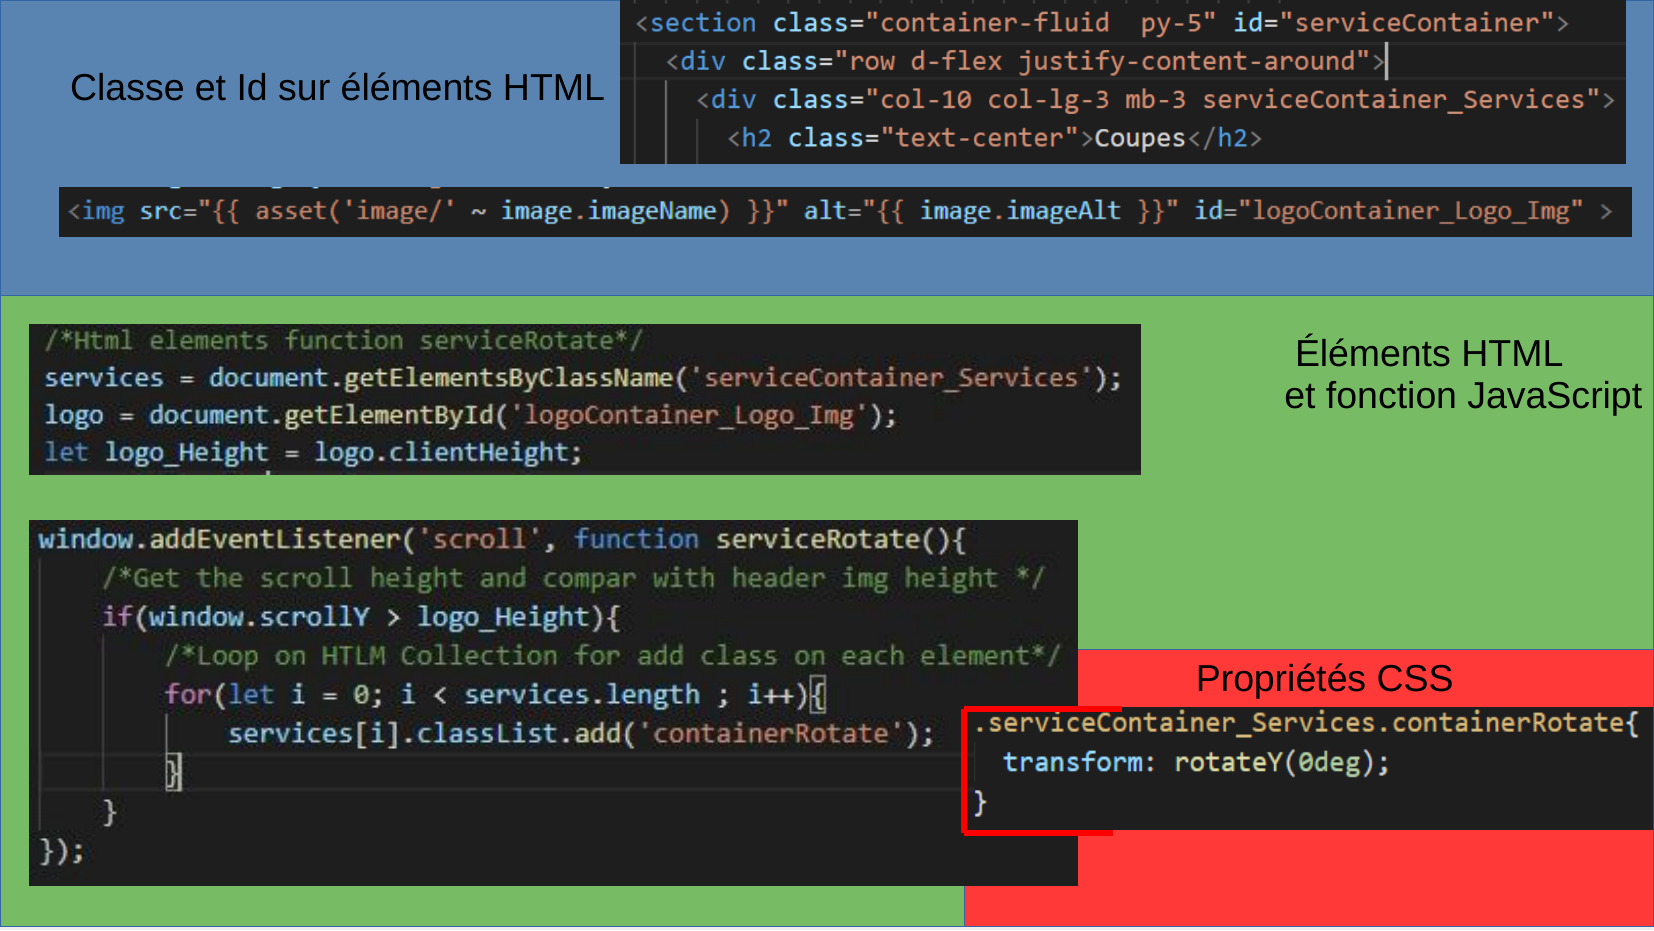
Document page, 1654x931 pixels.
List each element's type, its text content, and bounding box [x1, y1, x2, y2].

text_box Propriétés CSS [1181, 649, 1480, 707]
picture [29, 520, 1078, 886]
picture [59, 187, 1632, 237]
text_box Éléments HTML et fonction JavaScript [1269, 324, 1654, 424]
text_box Classe et Id sur éléments HTML [55, 59, 621, 116]
picture [29, 324, 1141, 475]
picture [967, 707, 1654, 830]
text_box [0, 0, 1654, 927]
picture [620, 0, 1626, 164]
